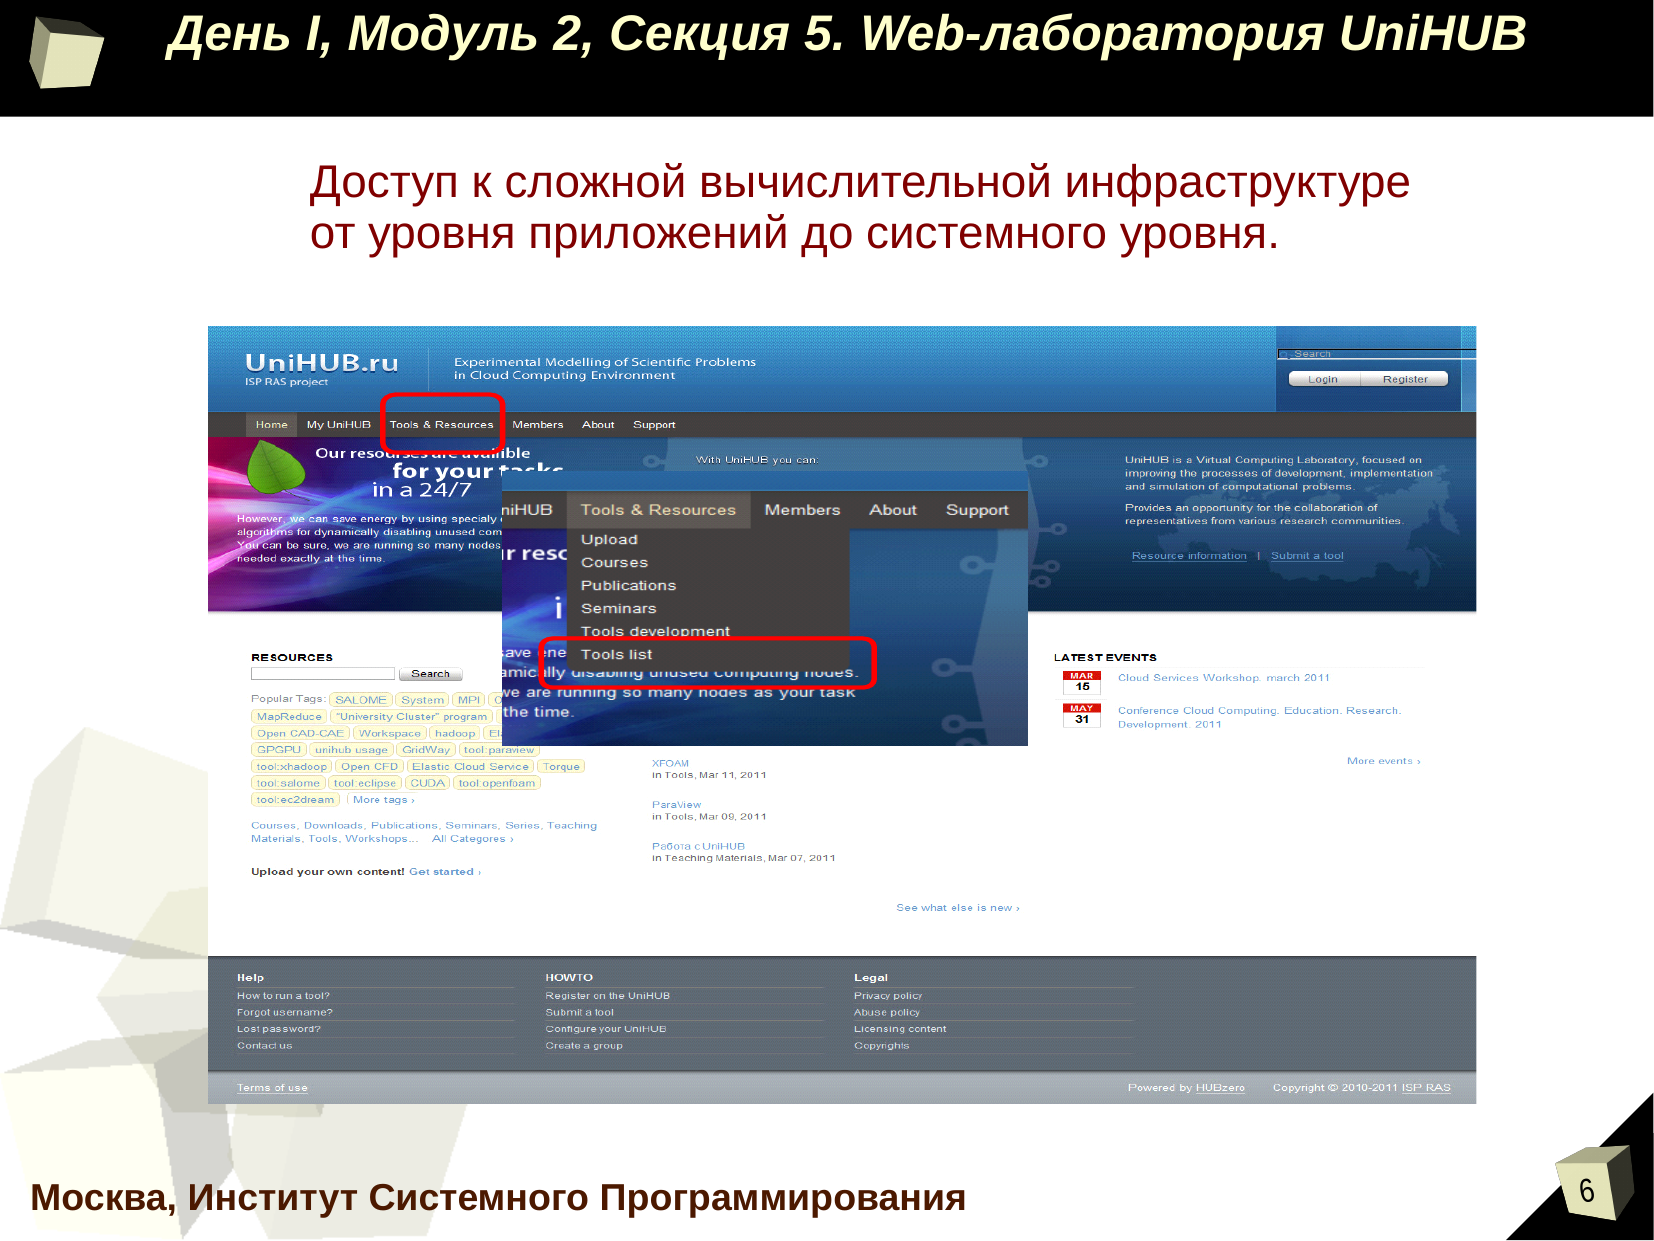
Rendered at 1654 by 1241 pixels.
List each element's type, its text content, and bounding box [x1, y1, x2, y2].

picture [464, 1193, 472, 1198]
text_box Доступ к сложной вычислительной инфраструктуре от уровня приложений до системного уровня. [295, 148, 1456, 266]
picture [0, 324, 1477, 1241]
